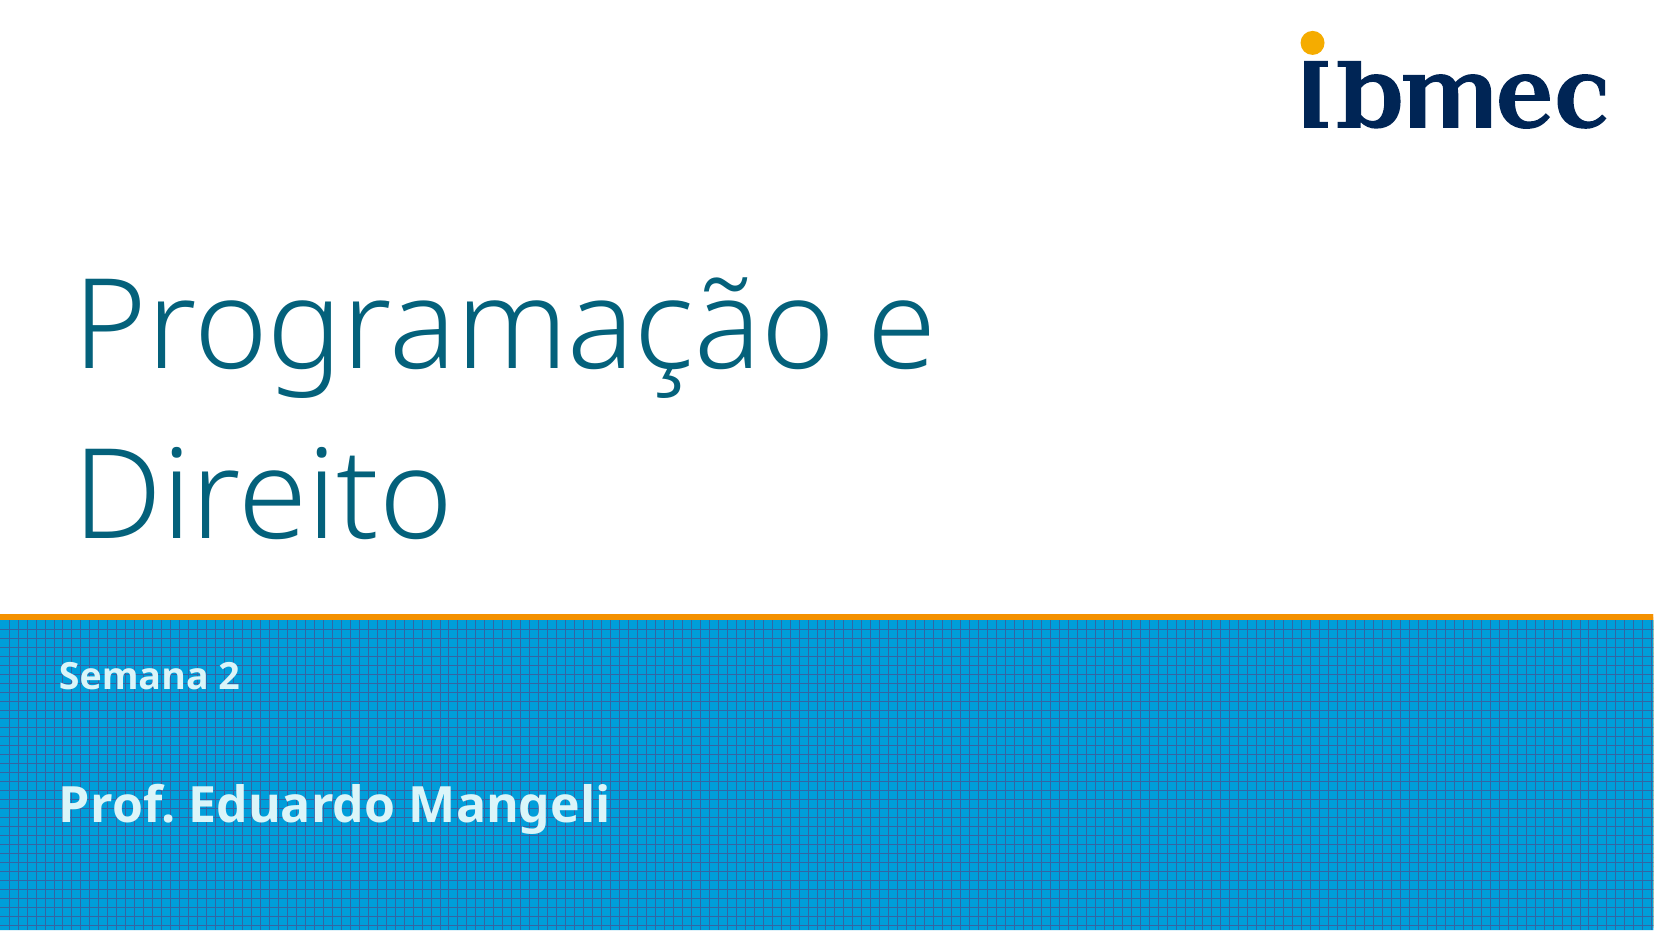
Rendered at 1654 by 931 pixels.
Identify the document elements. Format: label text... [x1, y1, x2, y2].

picture [1299, 29, 1610, 131]
subtitle Semana 2 Prof. Eduardo Mangeli [59, 649, 1595, 873]
title Programação e Direito [73, 44, 1551, 576]
